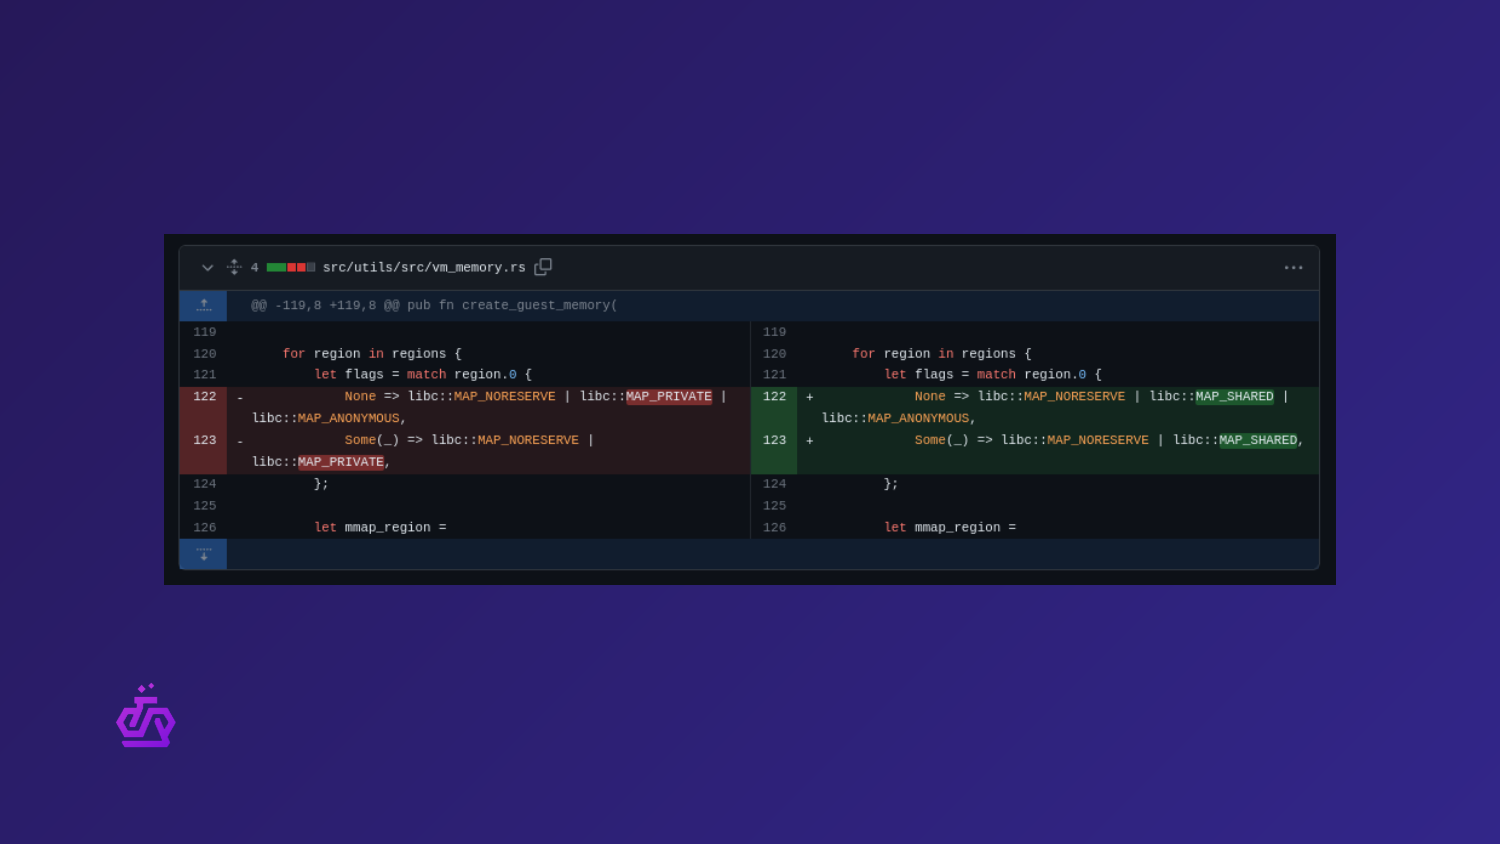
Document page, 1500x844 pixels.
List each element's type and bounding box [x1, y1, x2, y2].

picture [96, 661, 188, 773]
picture [164, 234, 1336, 585]
